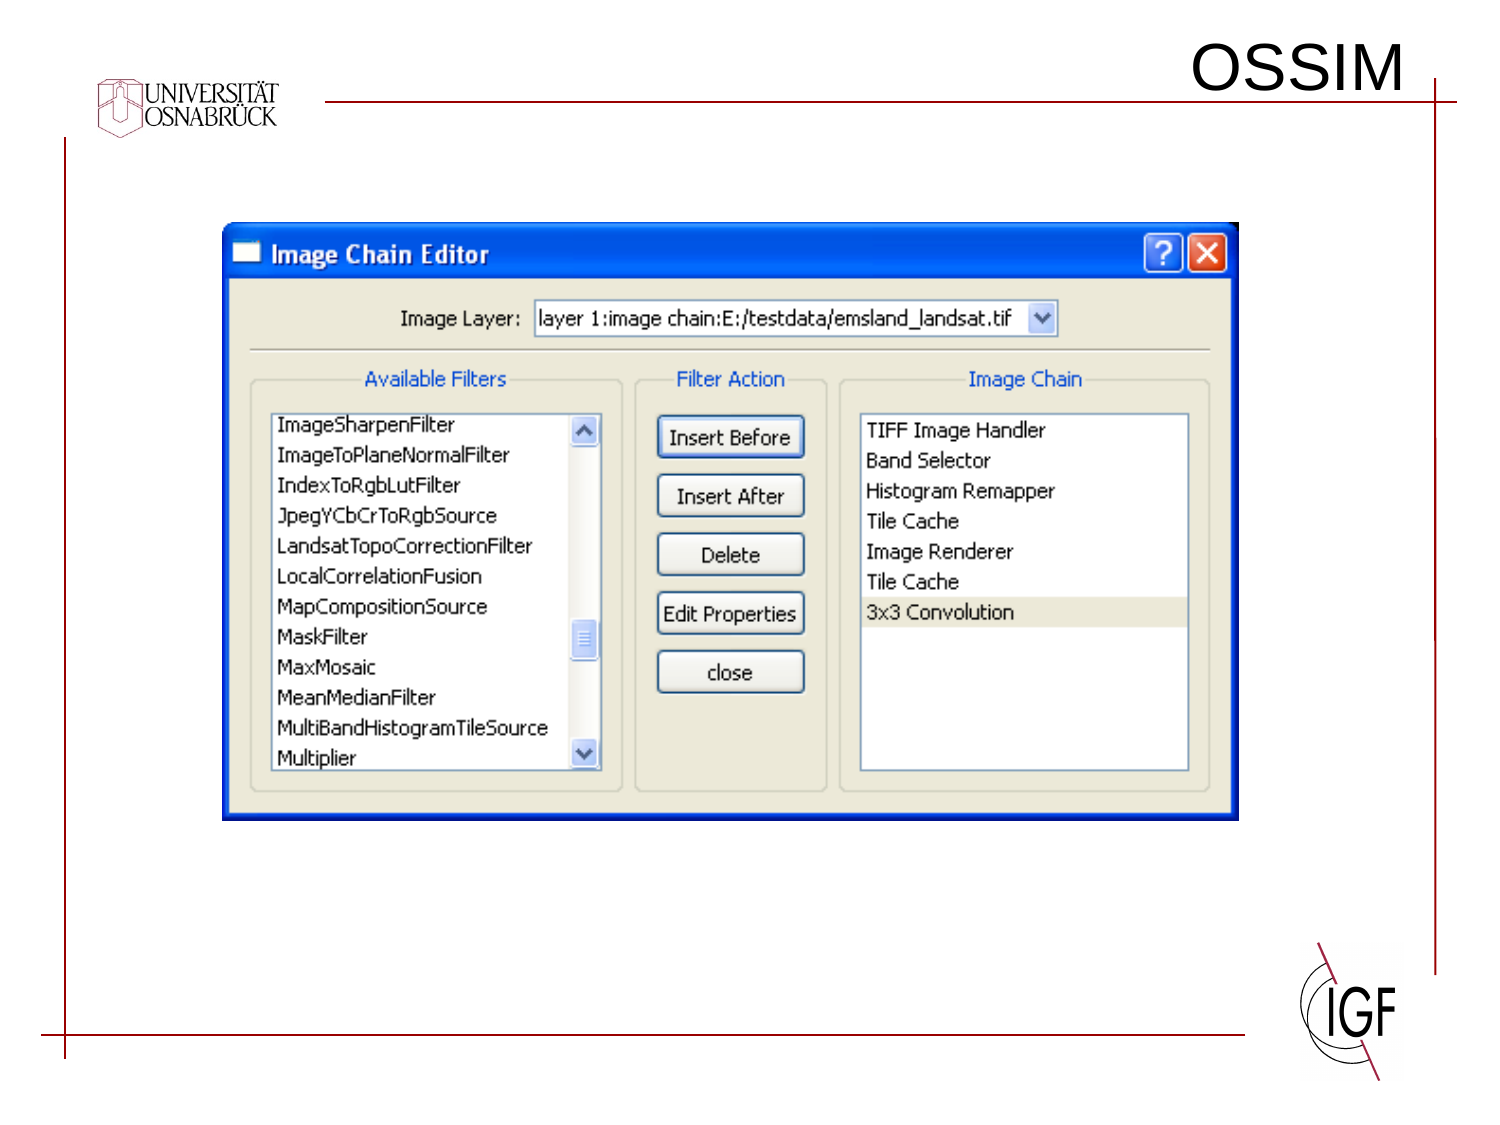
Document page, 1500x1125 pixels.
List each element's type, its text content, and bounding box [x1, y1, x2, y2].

picture [97, 79, 279, 138]
picture [1300, 942, 1404, 1081]
picture [222, 222, 1239, 821]
title OSSIM [520, 4, 1421, 130]
